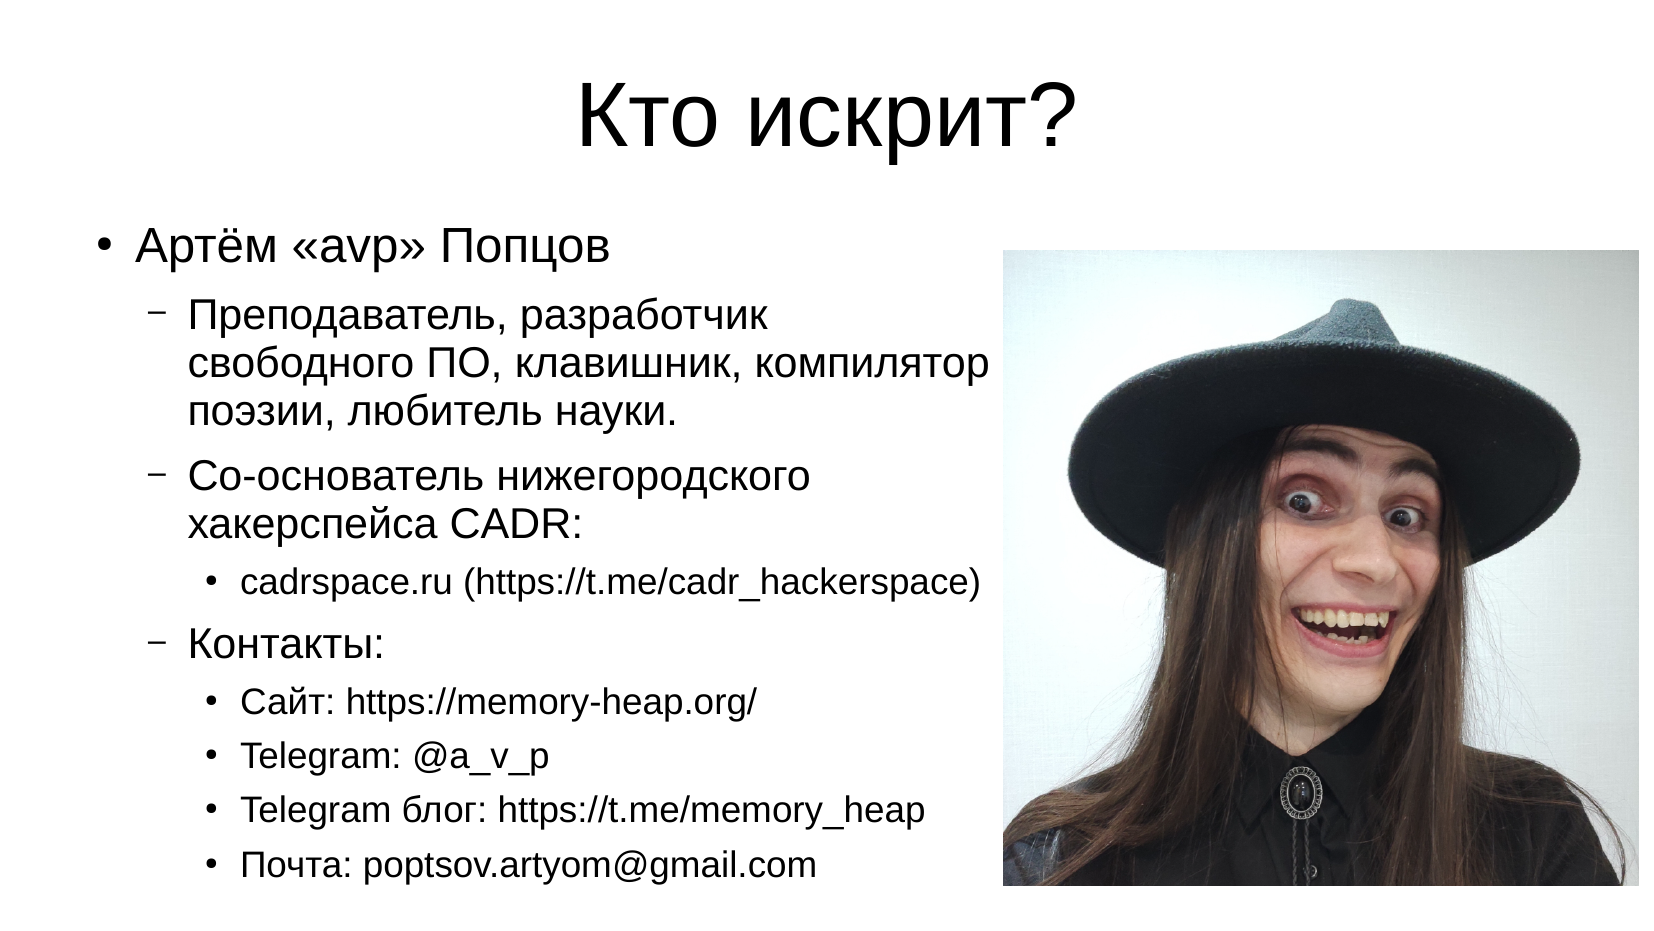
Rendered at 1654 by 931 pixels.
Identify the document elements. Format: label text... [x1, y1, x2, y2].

title Кто искрит? [82, 37, 1571, 193]
list Артём «avp» Попцов Преподаватель, разработчик свободного ПО, клавишник, компилятор поэзии, любитель науки. Со-основатель нижегородского хакерспейса CADR: cadrspace.ru (https://t.me/cadr_hackerspace) Контакты: Сайт: https://memory-heap.org/ Telegram: @a_v_p Telegram блог: https://t.me/memory_heap Почта: poptsov.artyom@gmail.com [82, 217, 1004, 886]
picture [1003, 250, 1639, 886]
